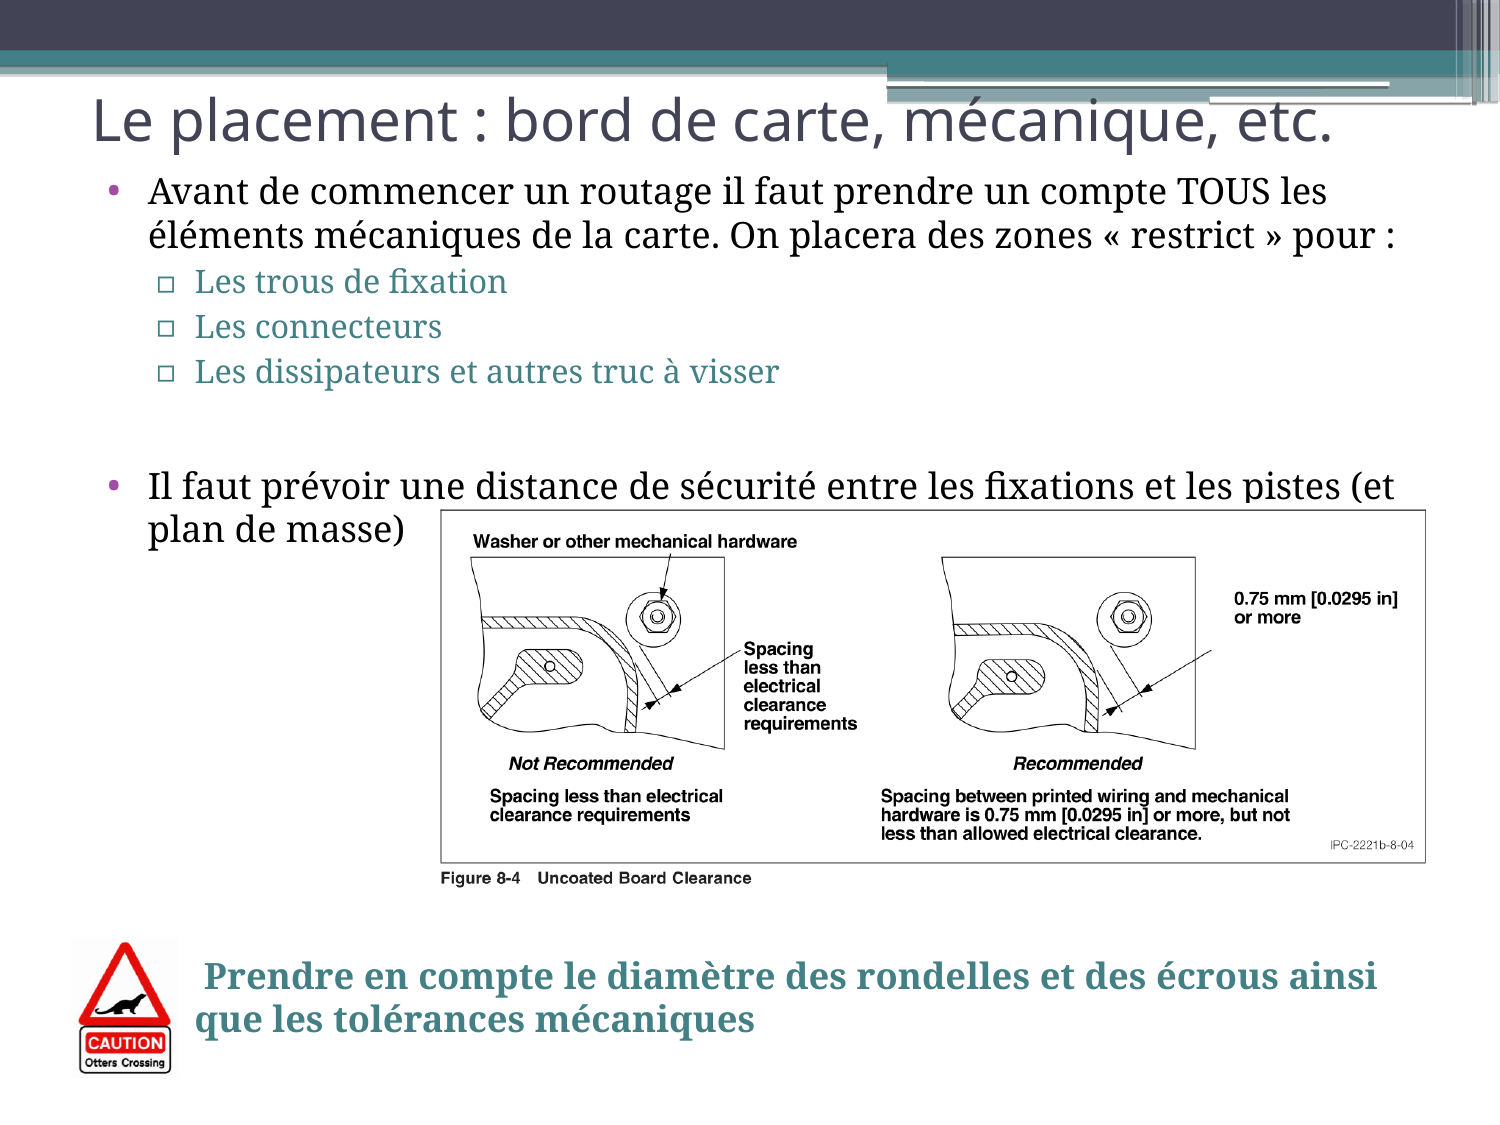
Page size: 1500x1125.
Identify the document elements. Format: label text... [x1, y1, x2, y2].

picture [70, 937, 179, 1079]
list Avant de commencer un routage il faut prendre un compte TOUS les éléments mécaniques de la carte. On placera des zones « restrict » pour : Les trous de fixation Les connecteurs Les dissipateurs et autres truc à visser Il faut prévoir une distance de sécurité entre les fixations et les pistes (et plan de masse) Prendre en compte le diamètre des rondelles et des écrous ainsi que les tolérances mécaniques [75, 160, 1425, 1079]
picture [433, 503, 1442, 894]
title Le placement : bord de carte, mécanique, etc. [76, 30, 1427, 206]
